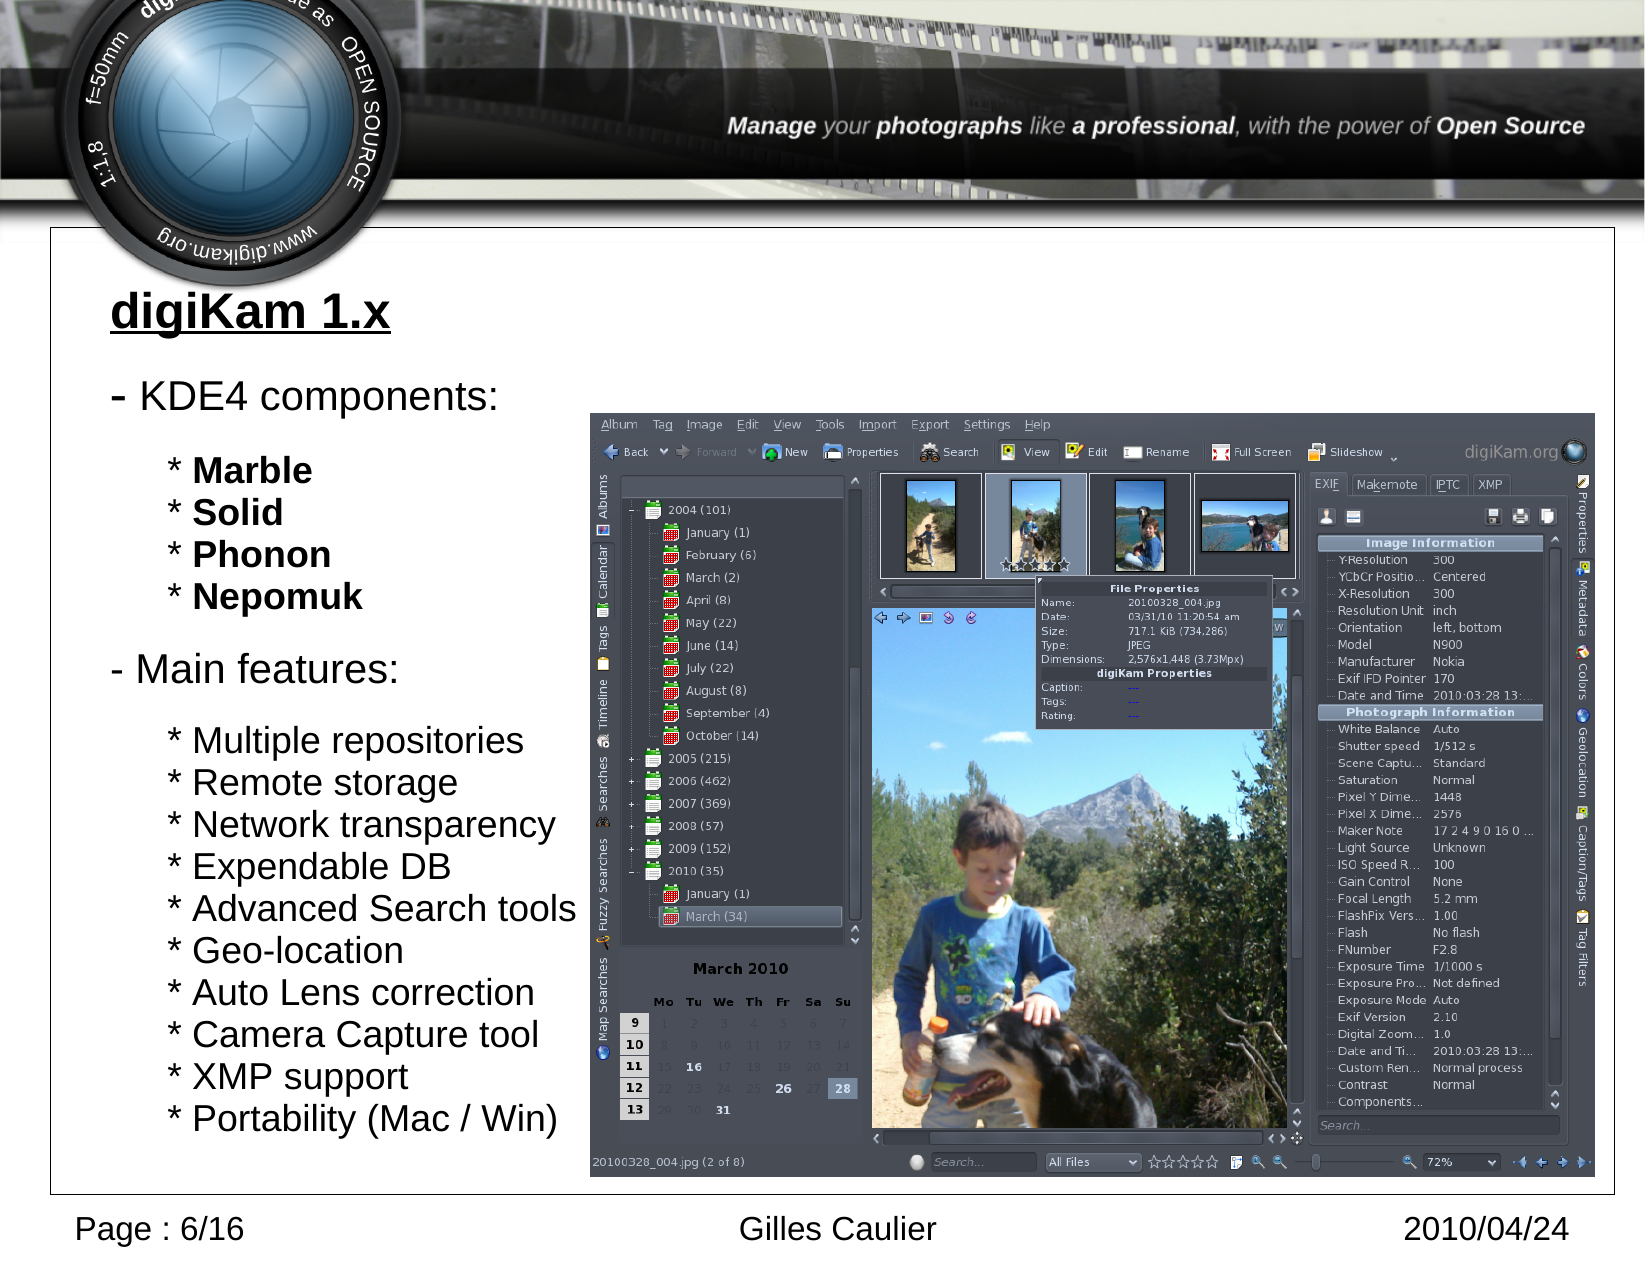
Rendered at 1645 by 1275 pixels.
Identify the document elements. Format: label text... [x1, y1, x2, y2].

picture [590, 413, 1595, 1177]
picture [0, 0, 1645, 296]
title digiKam 1.x - KDE4 components: * Marble * Solid * Phonon * Nepomuk - Main features: * Multiple repositories * Remote storage * Network transparency * Expendable DB * Advanced Search tools * Geo-location * Auto Lens correction * Camera Capture tool * XMP support * Portability (Mac / Win) [50, 243, 1615, 1195]
text_box Page : <numéro>/16 Gilles Caulier 2010/04/24 [21, 1207, 1623, 1251]
